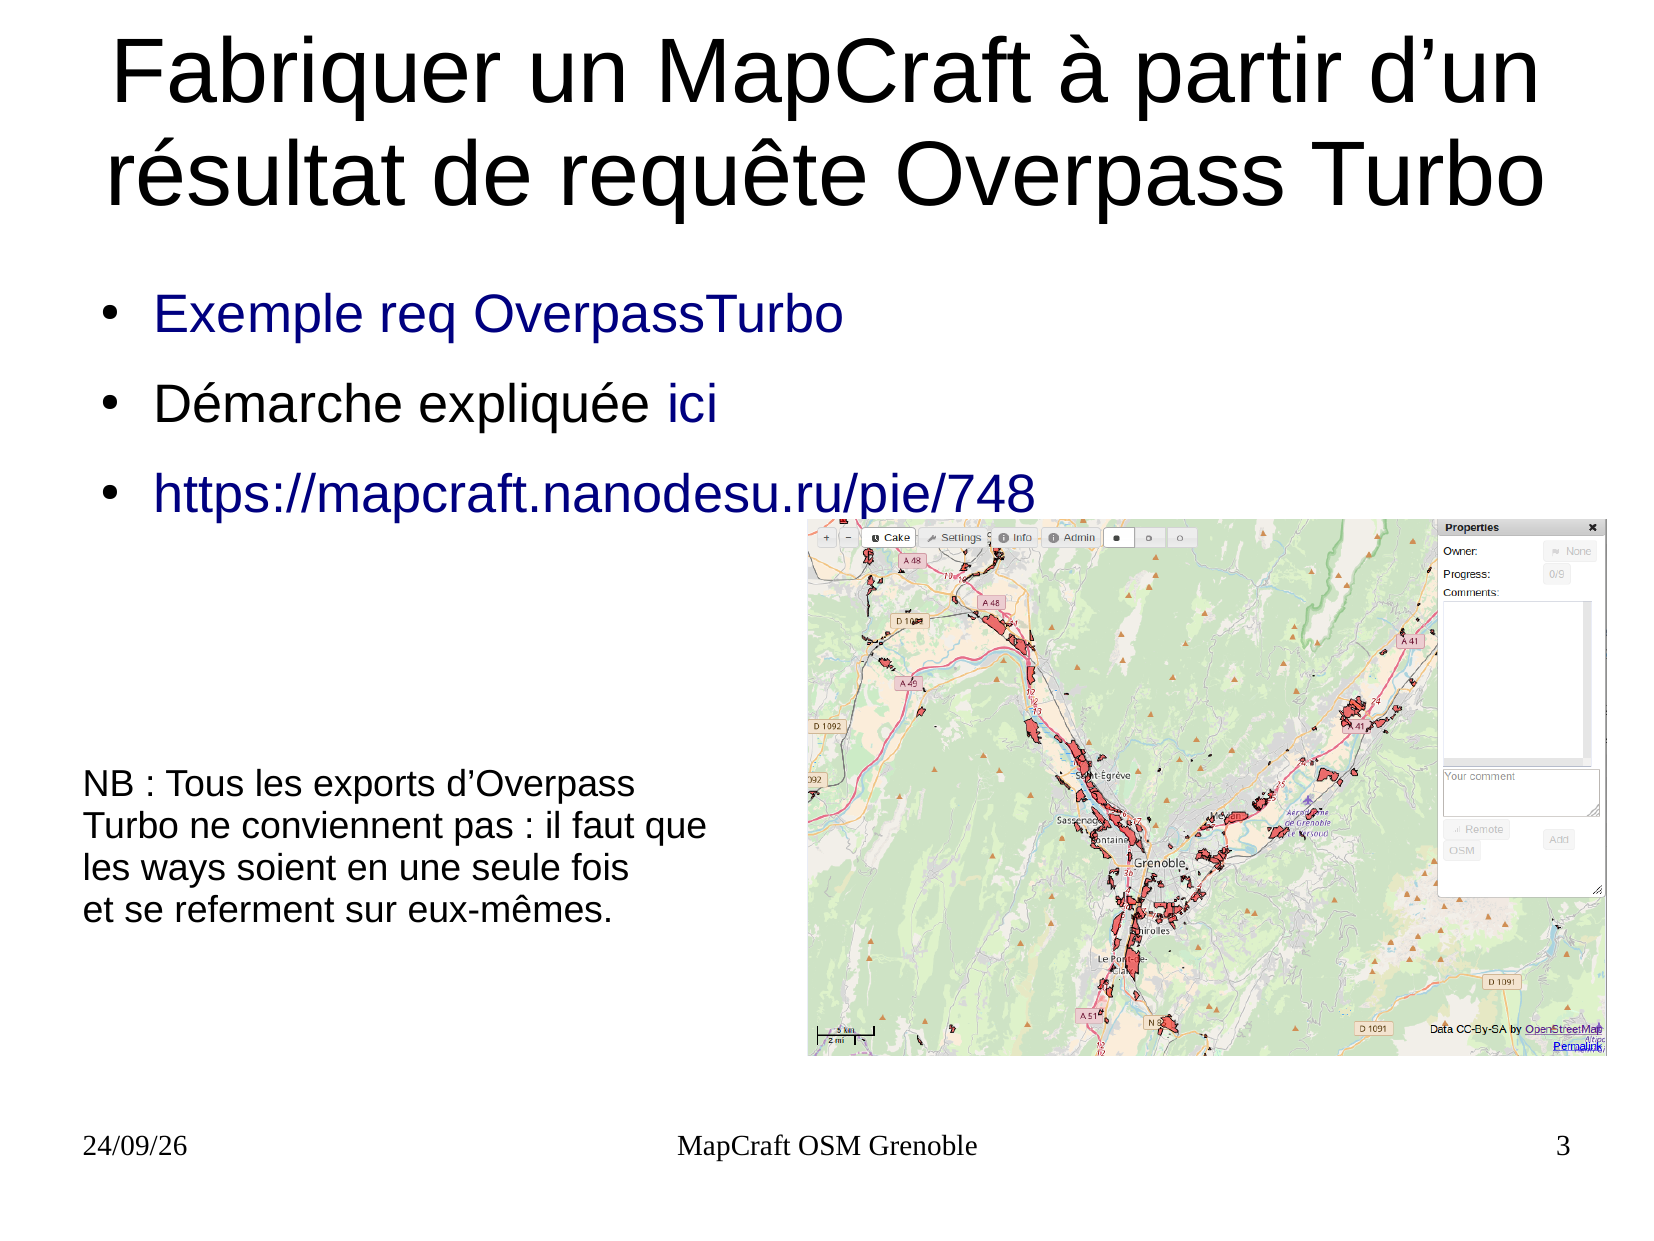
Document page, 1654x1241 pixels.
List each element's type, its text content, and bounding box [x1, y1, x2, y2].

picture [807, 519, 1607, 1057]
list Exemple req OverpassTurbo Démarche expliquée ici https://mapcraft.nanodesu.ru/pie/748 NB : Tous les exports d’Overpass Turbo ne conviennent pas : il faut que les ways soient en une seule fois et se referment sur eux-mêmes. [82, 283, 1571, 1229]
title Fabriquer un MapCraft à partir d’un résultat de requête Overpass Turbo [82, 19, 1571, 225]
